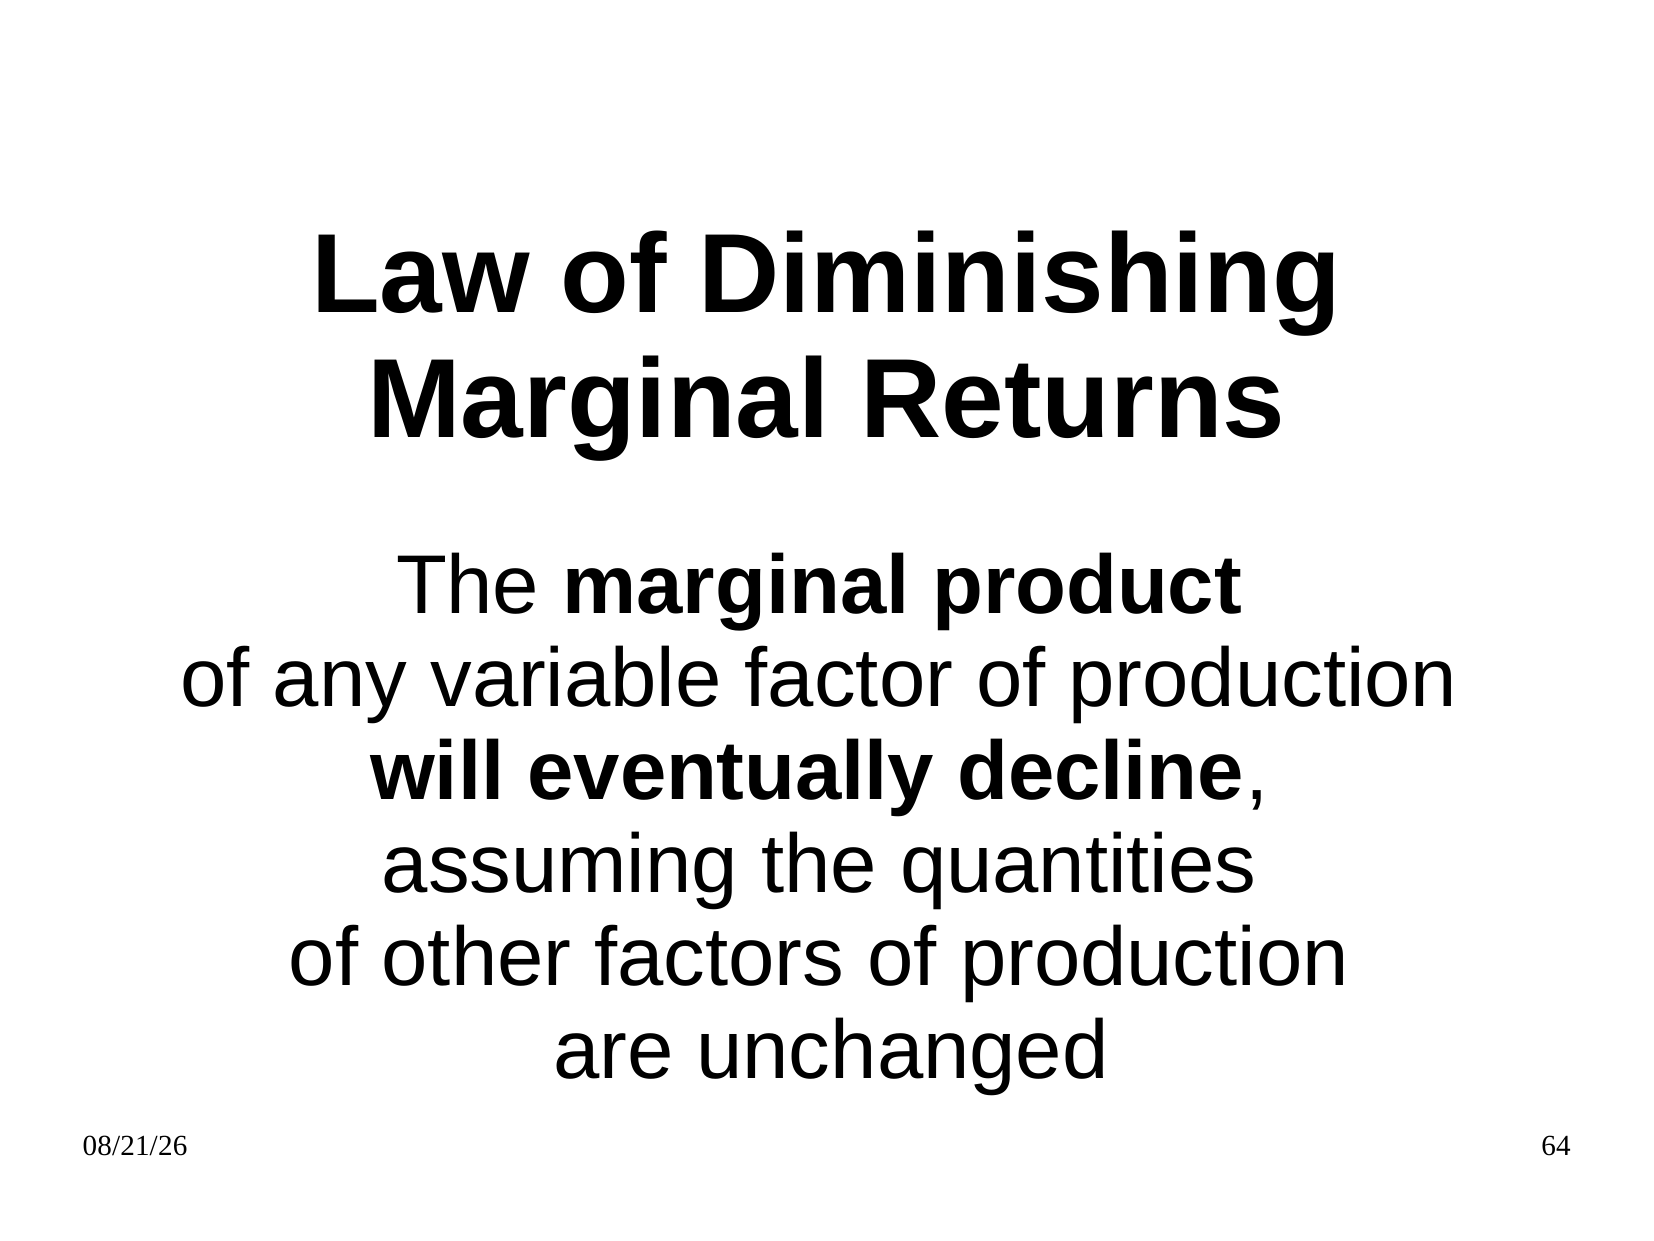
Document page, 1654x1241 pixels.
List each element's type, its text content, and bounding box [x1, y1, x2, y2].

title Law of Diminishing Marginal Returns [82, 210, 1571, 462]
subtitle The marginal product of any variable factor of production will eventually decline, assuming the quantities of other factors of production are unchanged [86, 538, 1575, 1097]
